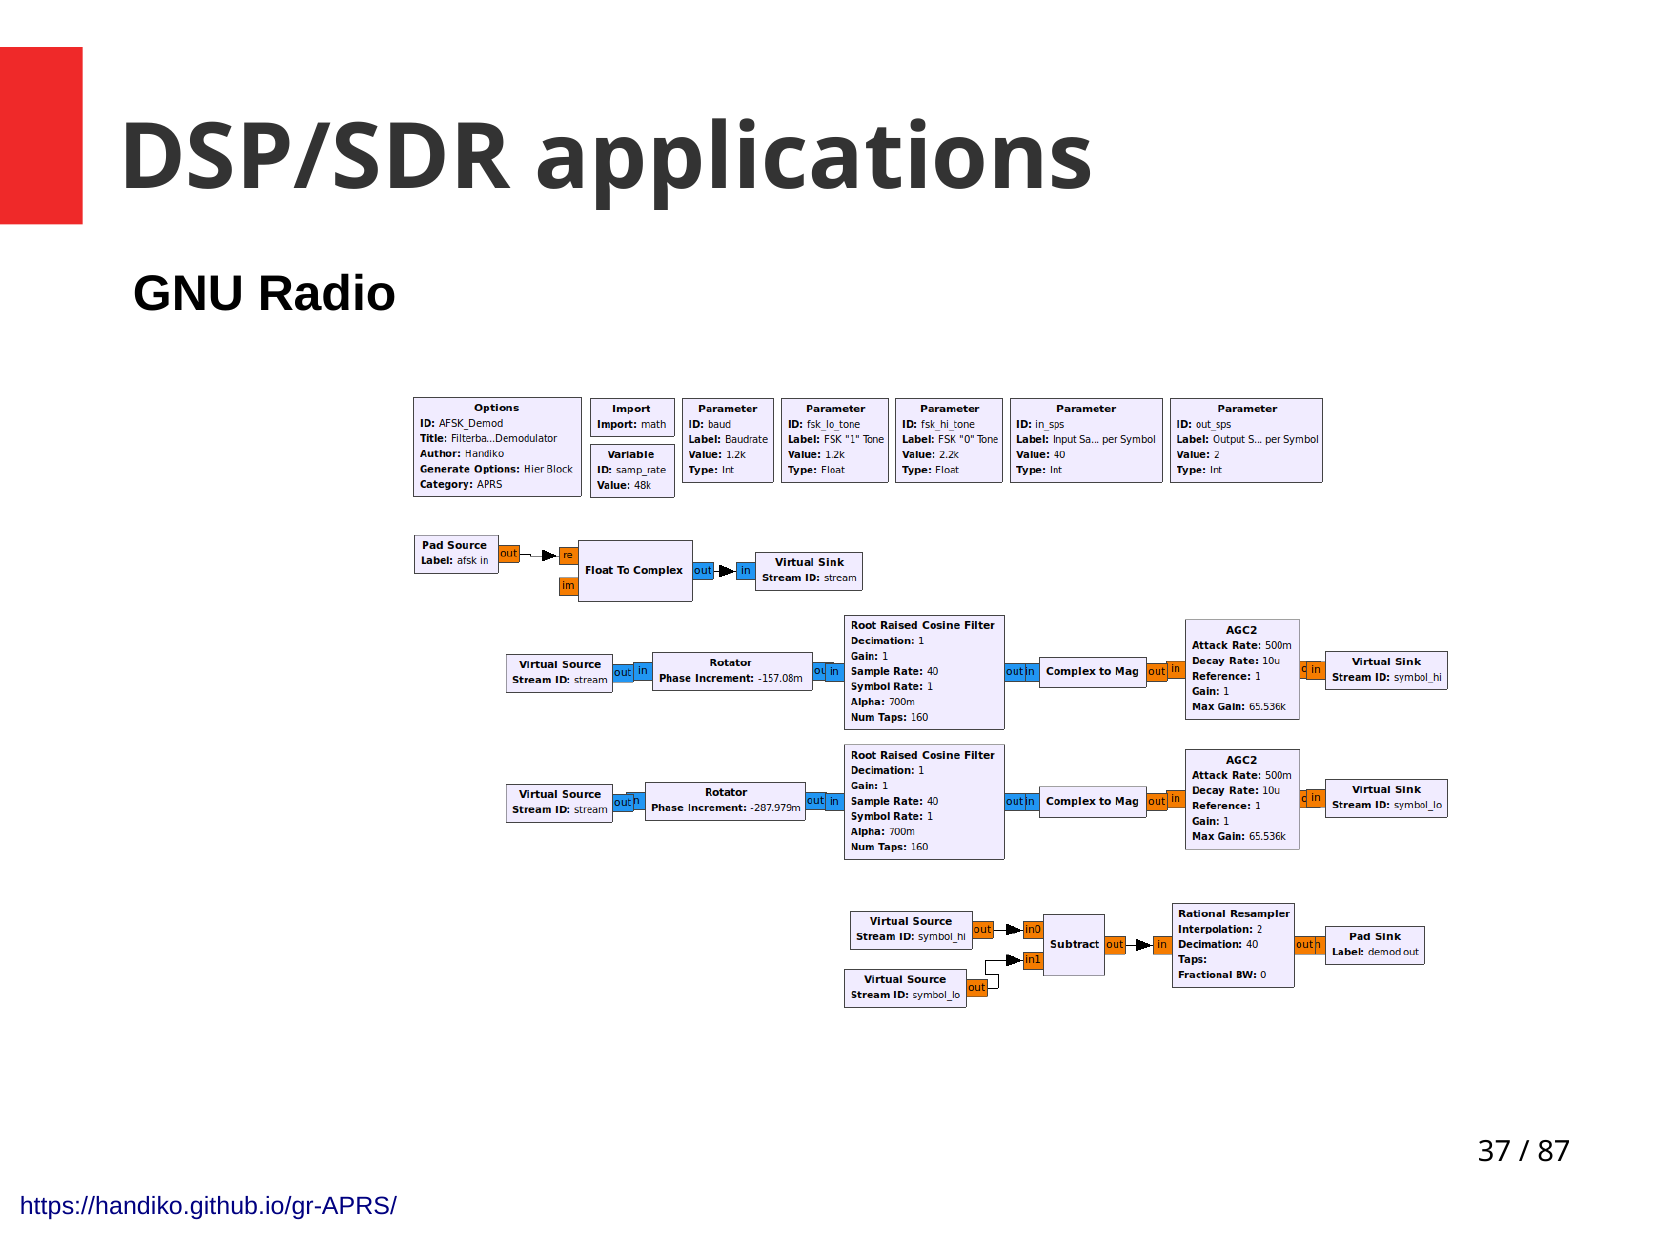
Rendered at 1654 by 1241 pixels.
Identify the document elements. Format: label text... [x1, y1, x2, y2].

text_box GNU Radio [118, 258, 436, 329]
text_box https://handiko.github.io/gr-APRS/ [5, 1184, 599, 1241]
title DSP/SDR applications [118, 49, 1571, 257]
picture [405, 389, 1483, 1038]
